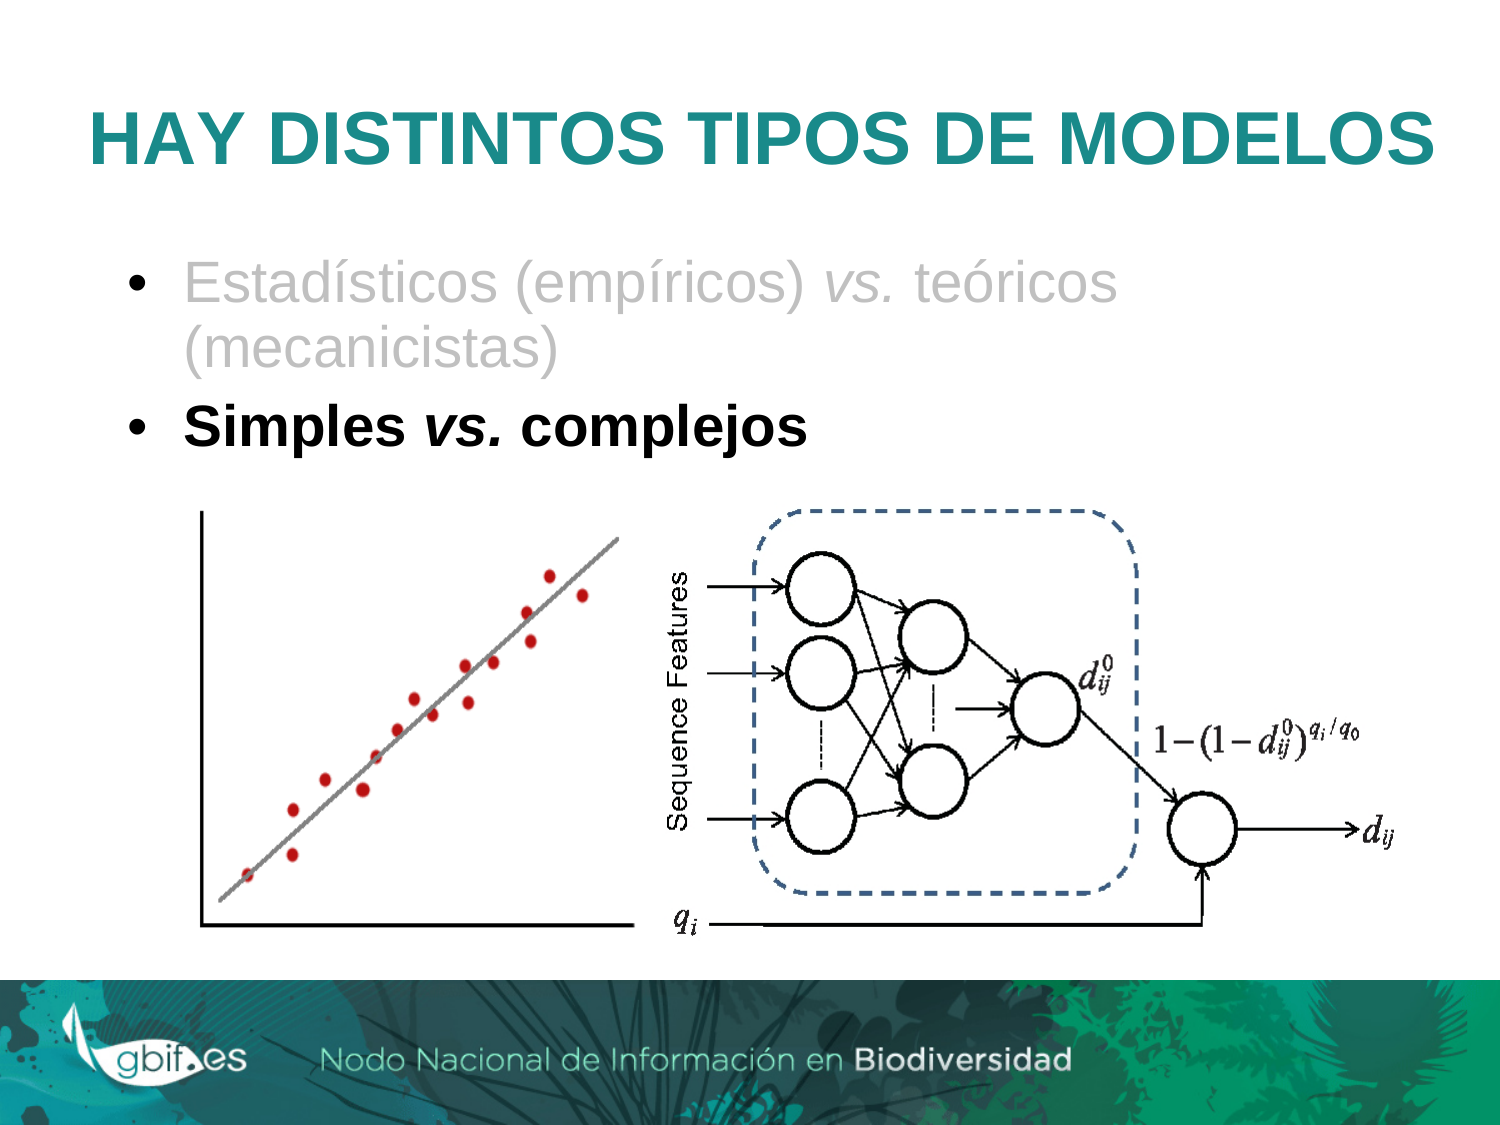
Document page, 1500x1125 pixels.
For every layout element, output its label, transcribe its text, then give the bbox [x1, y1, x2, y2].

list Estadísticos (empíricos) vs. teóricos (mecanicistas) Simples vs. complejos [112, 241, 1388, 955]
title HAY DISTINTOS TIPOS DE MODELOS [54, 68, 1471, 209]
picture [0, 468, 1500, 1125]
